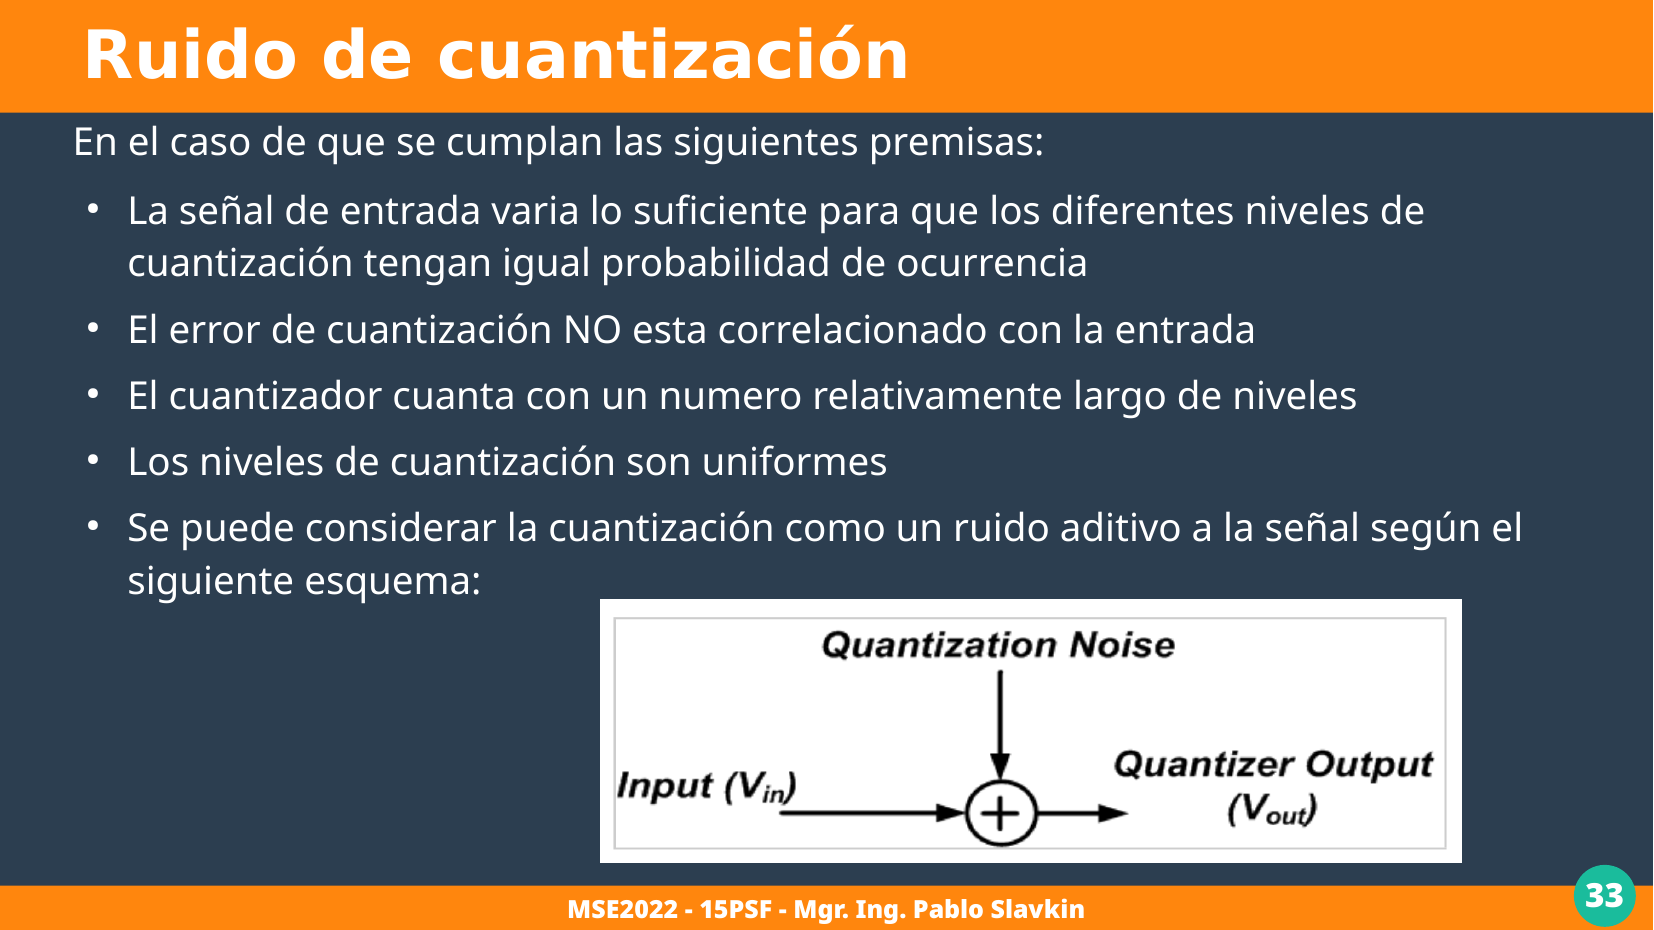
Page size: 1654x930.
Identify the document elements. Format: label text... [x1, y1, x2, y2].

title Ruido de cuantización [0, 16, 1653, 113]
picture [600, 599, 1462, 863]
list En el caso de que se cumplan las siguientes premisas: La señal de entrada varia lo suficiente para que los diferentes niveles de cuantización tengan igual probabilidad de ocurrencia El error de cuantización NO esta correlacionado con la entrada El cuantizador cuanta con un numero relativamente largo de niveles Los niveles de cuantización son uniformes Se puede considerar la cuantización como un ruido aditivo a la señal según el siguiente esquema: [18, 113, 1613, 614]
